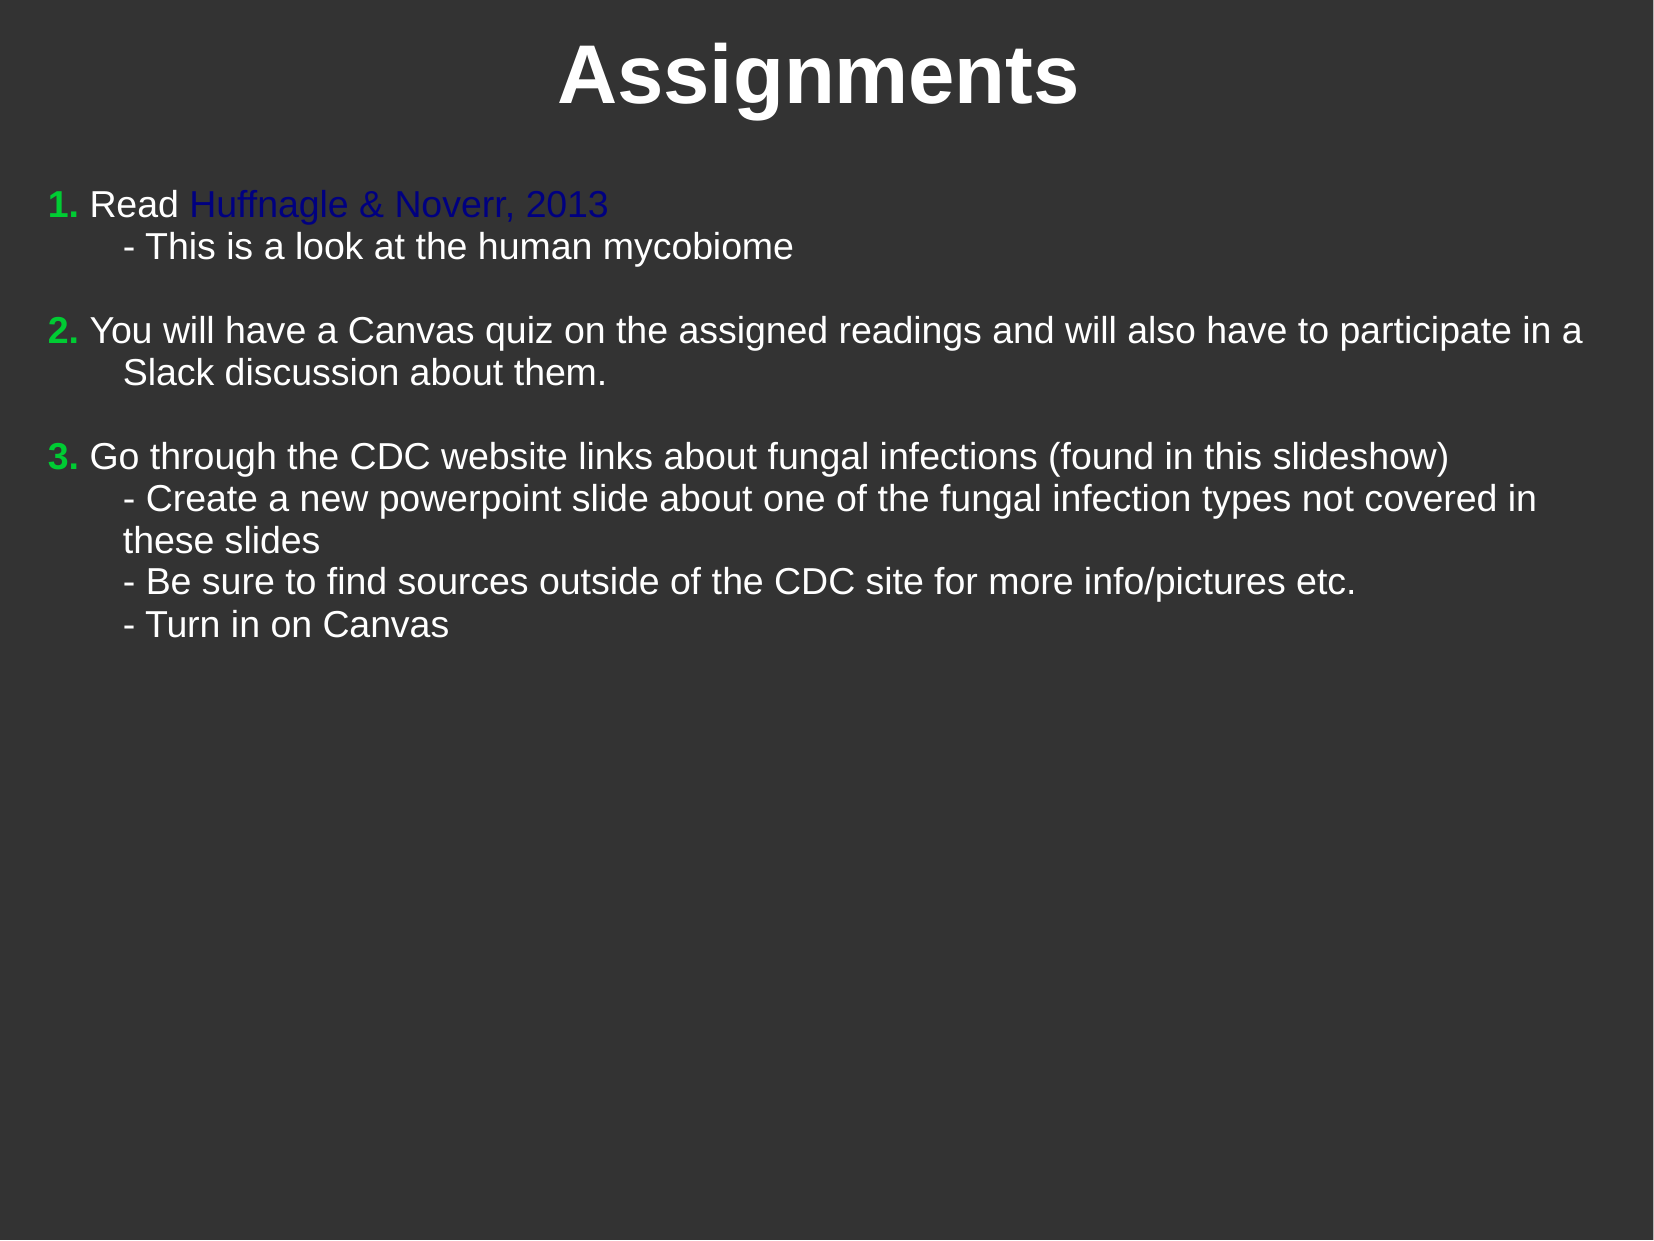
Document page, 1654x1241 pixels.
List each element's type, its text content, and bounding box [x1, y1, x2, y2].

text_box Assignments [21, 21, 1617, 129]
text_box 1. Read Huffnagle & Noverr, 2013 - This is a look at the human mycobiome 2. You will have a Canvas quiz on the assigned readings and will also have to participate in a Slack discussion about them. 3. Go through the CDC website links about fungal infections (found in this slideshow) - Create a new powerpoint slide about one of the fungal infection types not covered in these slides - Be sure to find sources outside of the CDC site for more info/pictures etc. - Turn in on Canvas [33, 175, 1620, 989]
